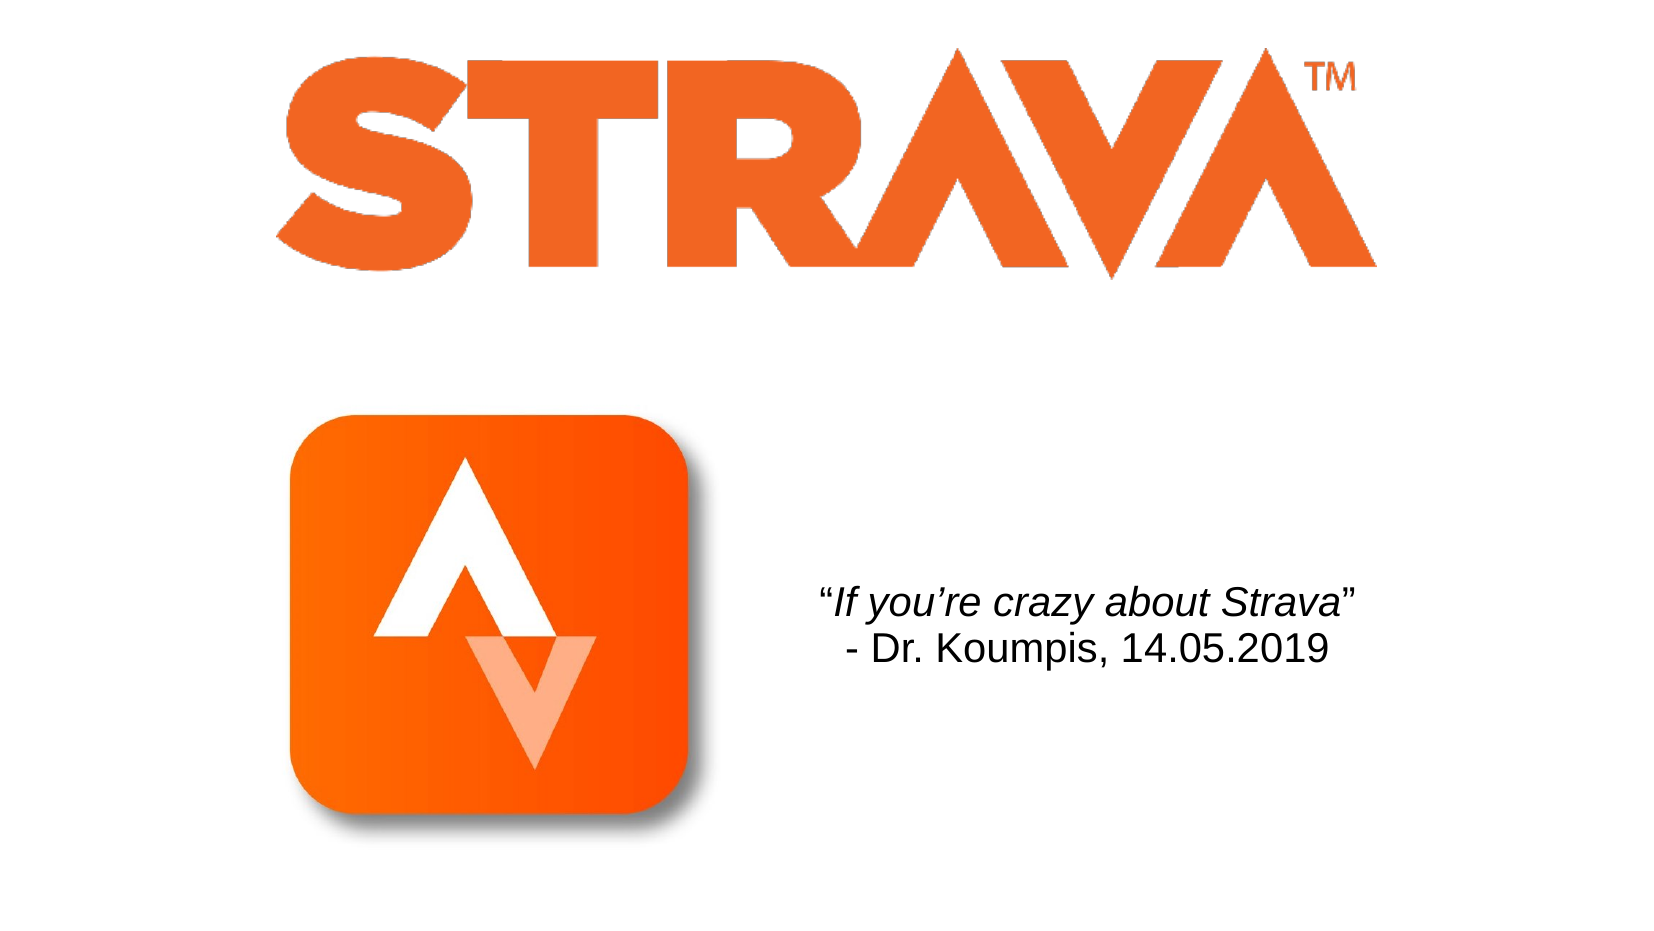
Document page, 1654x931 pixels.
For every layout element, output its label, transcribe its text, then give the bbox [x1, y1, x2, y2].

picture [276, 48, 1377, 280]
picture [270, 393, 763, 857]
text_box “If you’re crazy about Strava” - Dr. Koumpis, 14.05.2019 [795, 400, 1381, 851]
